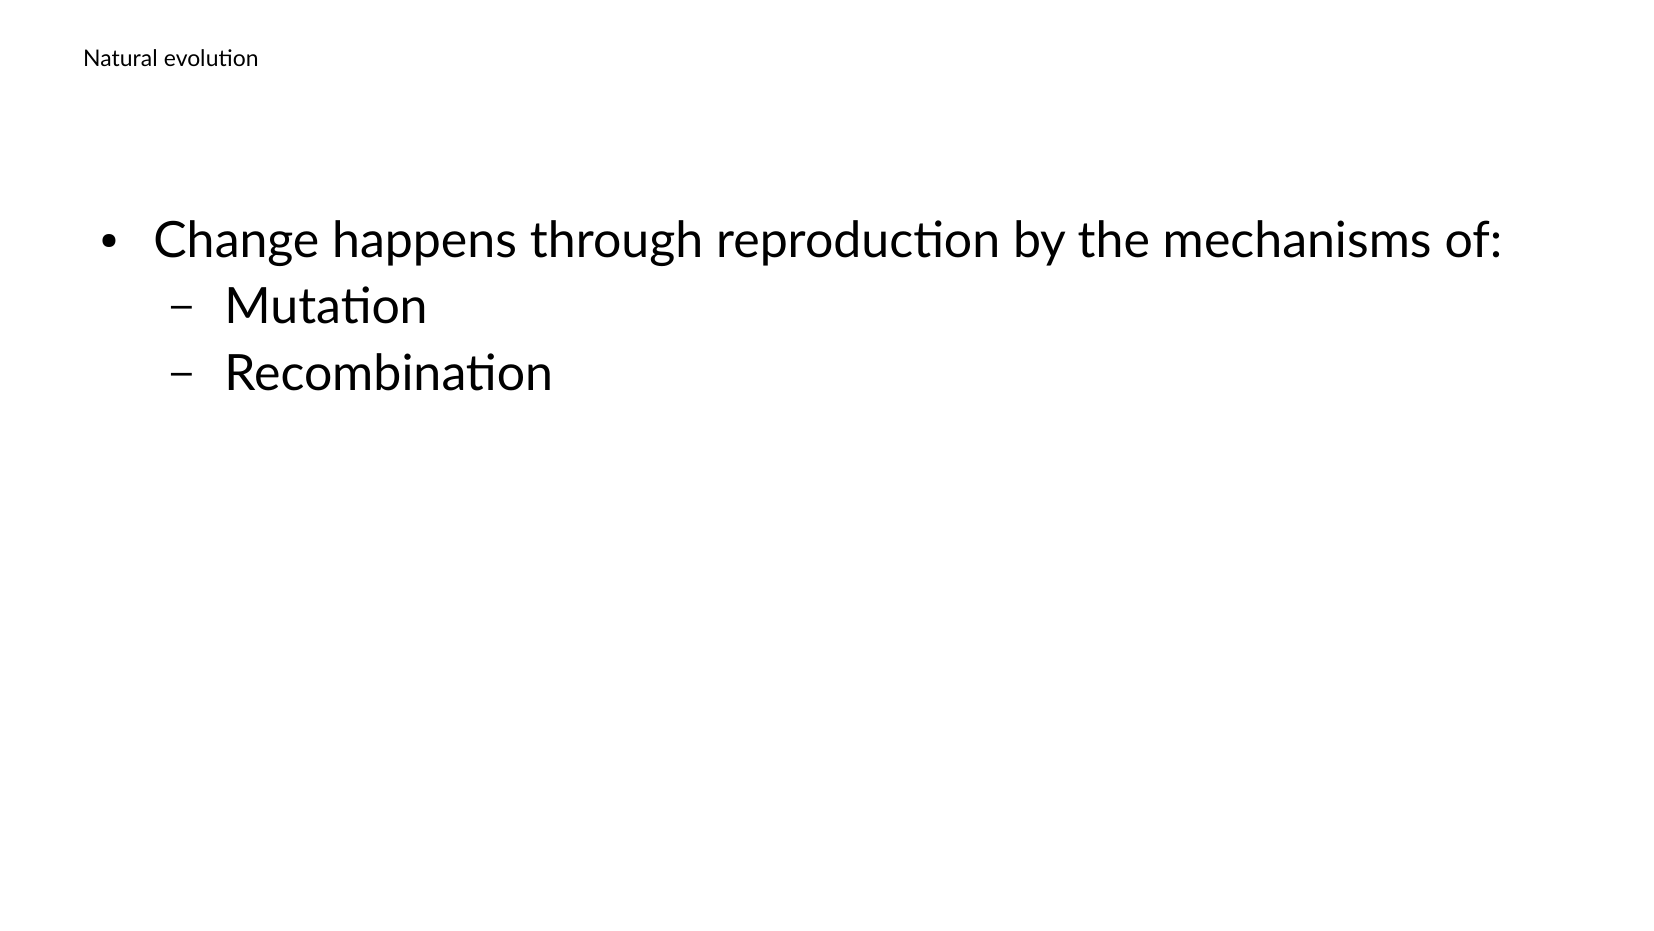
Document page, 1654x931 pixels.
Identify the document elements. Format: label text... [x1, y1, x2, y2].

list Change happens through reproduction by the mechanisms of: Mutation Recombination [82, 217, 1571, 839]
title Natural evolution [83, 0, 1571, 119]
